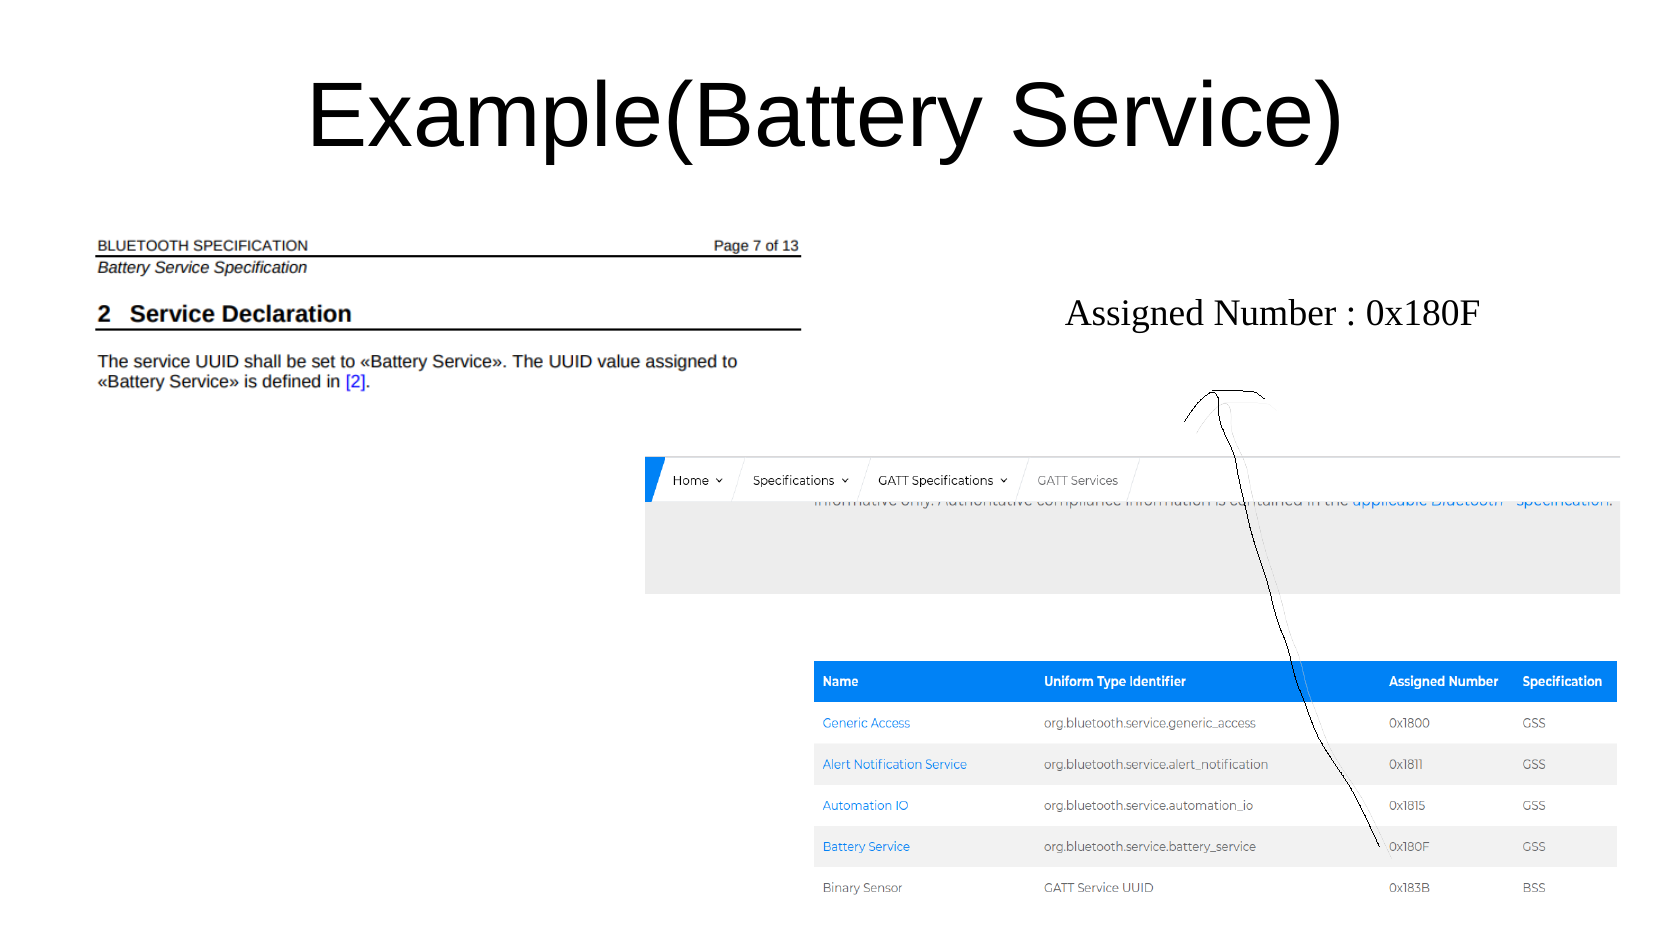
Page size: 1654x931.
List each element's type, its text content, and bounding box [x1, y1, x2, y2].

text_box Assigned Number : 0x180F [1050, 285, 1496, 342]
picture [60, 195, 1621, 901]
title Example(Battery Service) [82, 37, 1571, 193]
